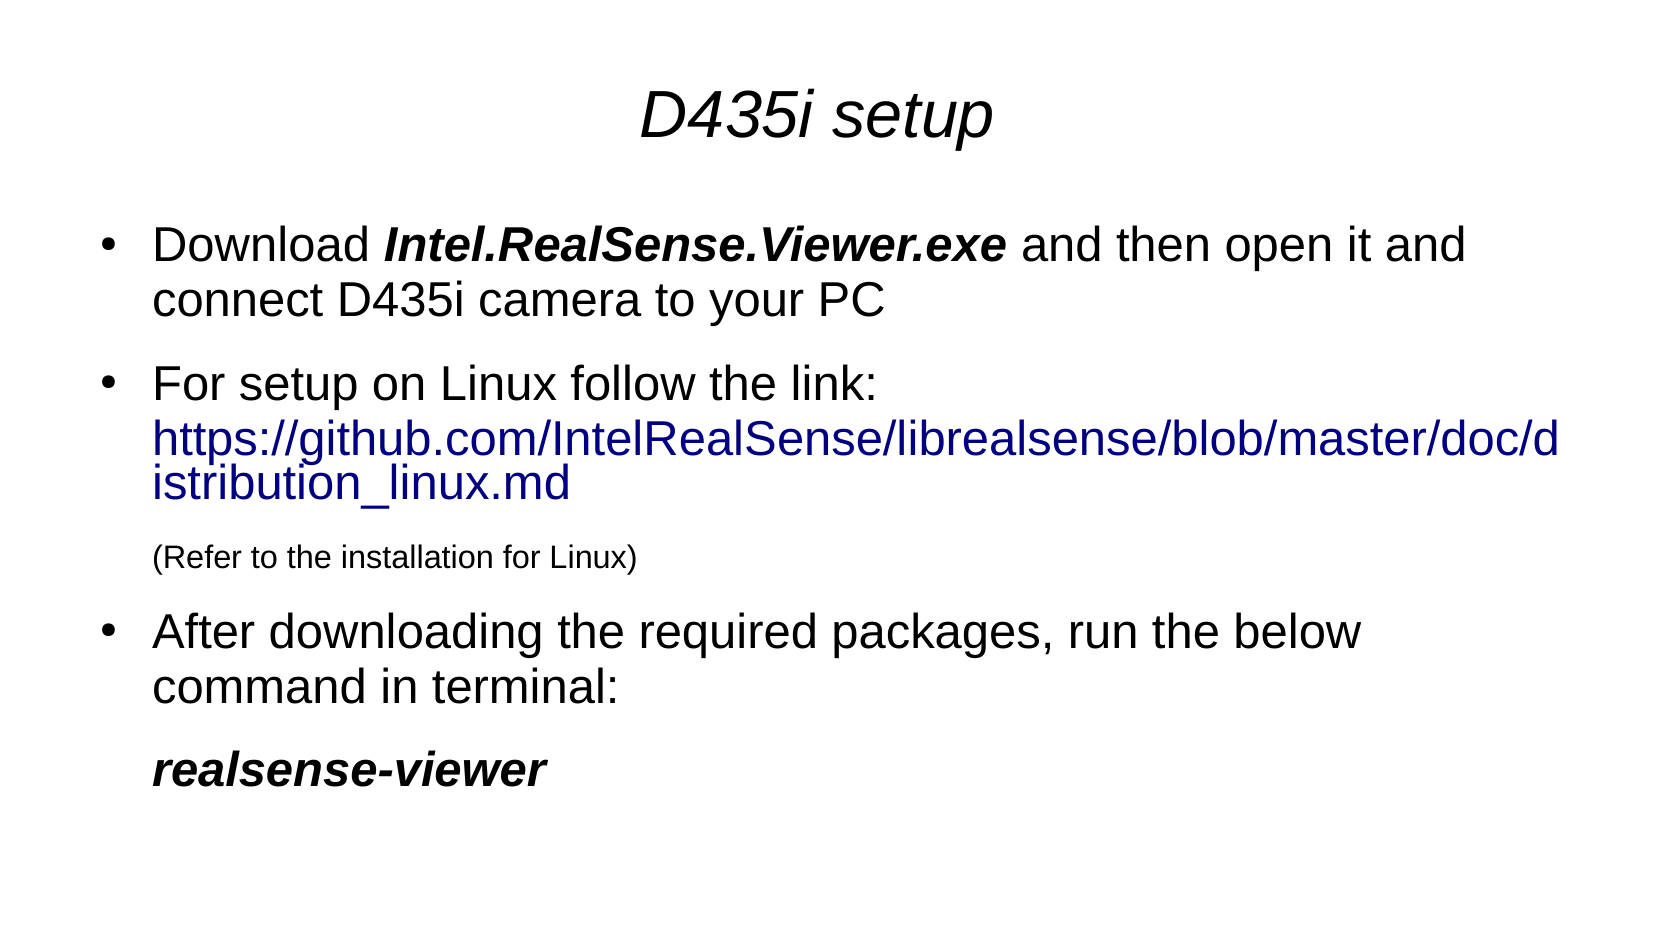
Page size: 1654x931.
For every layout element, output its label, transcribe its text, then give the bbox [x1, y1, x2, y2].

title D435i setup [82, 37, 1571, 193]
list Download Intel.RealSense.Viewer.exe and then open it and connect D435i camera to your PC For setup on Linux follow the link: https://github.com/IntelRealSense/librealsense/blob/master/doc/distribution_linux.md (Refer to the installation for Linux) After downloading the required packages, run the below command in terminal: realsense-viewer [82, 217, 1571, 758]
